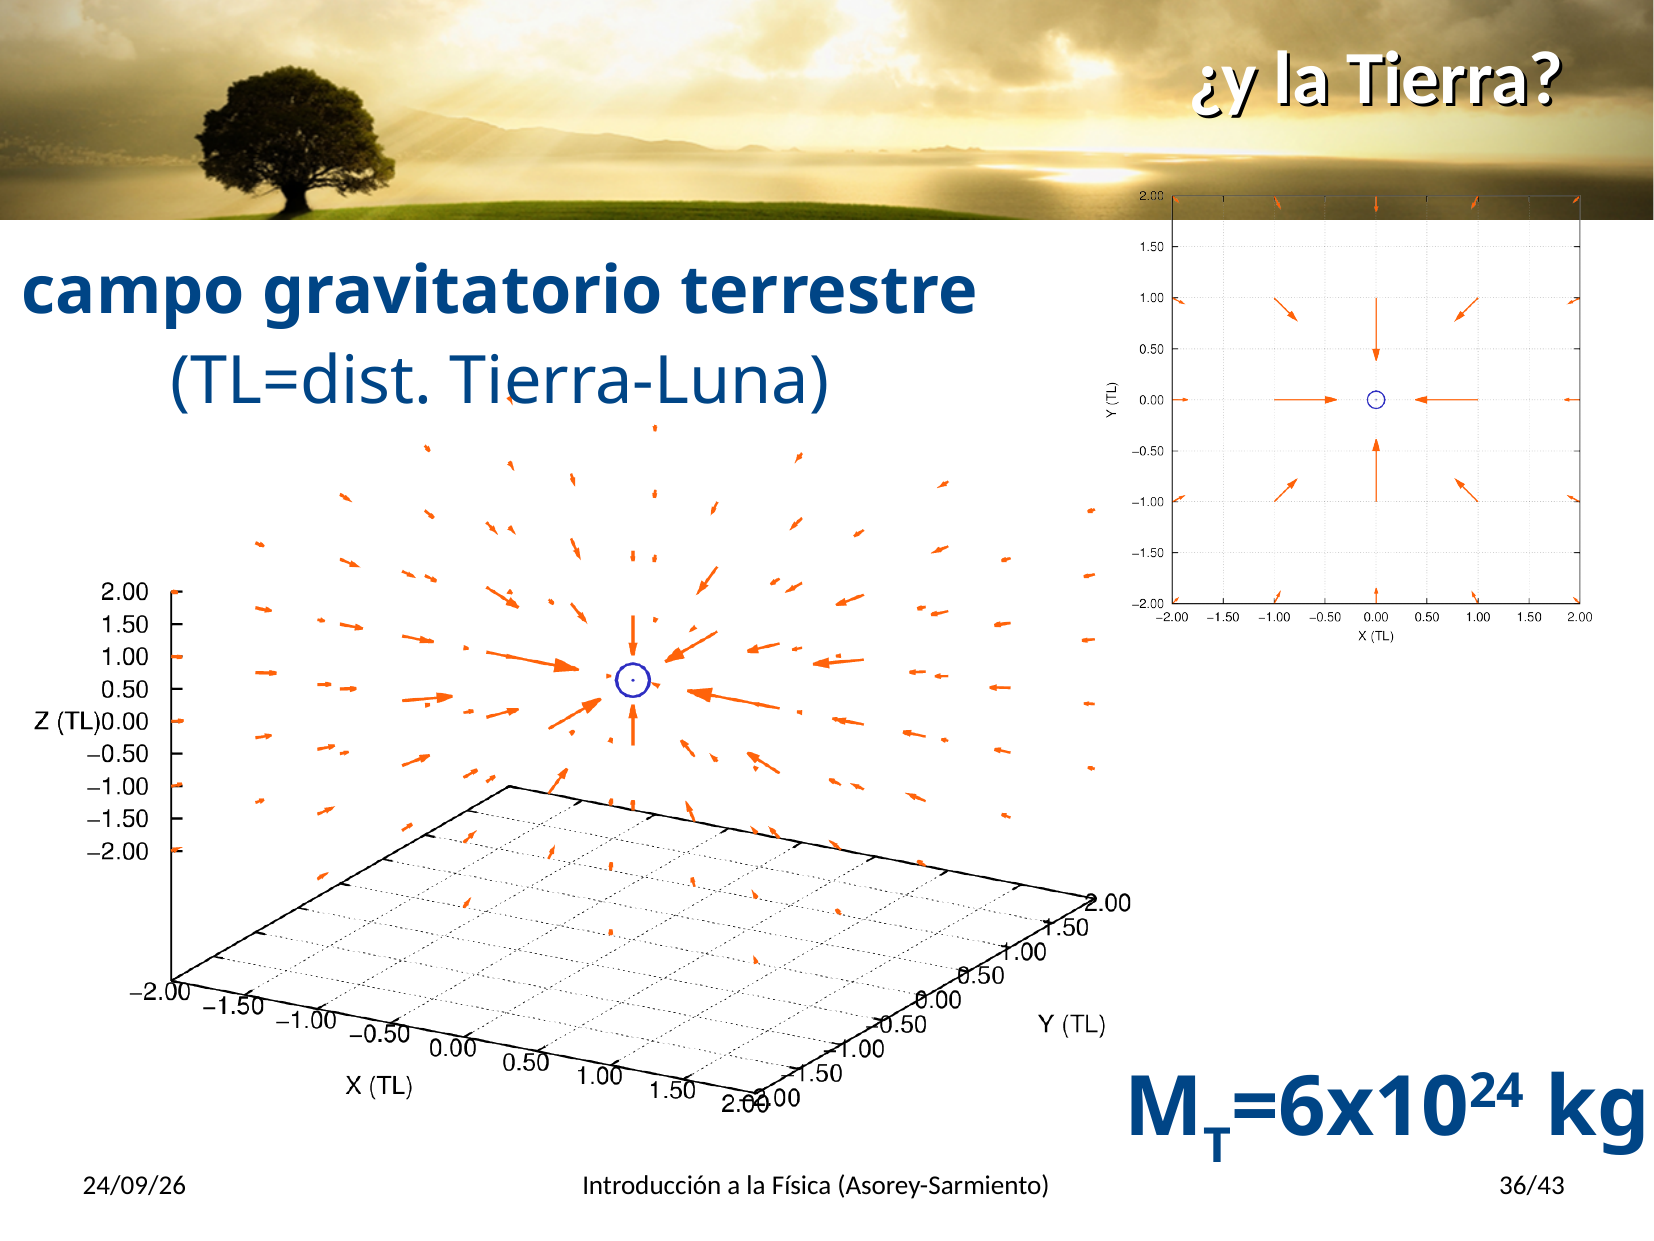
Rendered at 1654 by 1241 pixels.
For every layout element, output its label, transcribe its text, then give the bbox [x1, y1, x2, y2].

title ¿y la Tierra? [75, 19, 1564, 151]
text_box campo gravitatorio terrestre (TL=dist. Tierra-Luna) [7, 234, 961, 406]
picture [0, 0, 1654, 1201]
text_box MT=6x1024 kg [1110, 1039, 1641, 1171]
